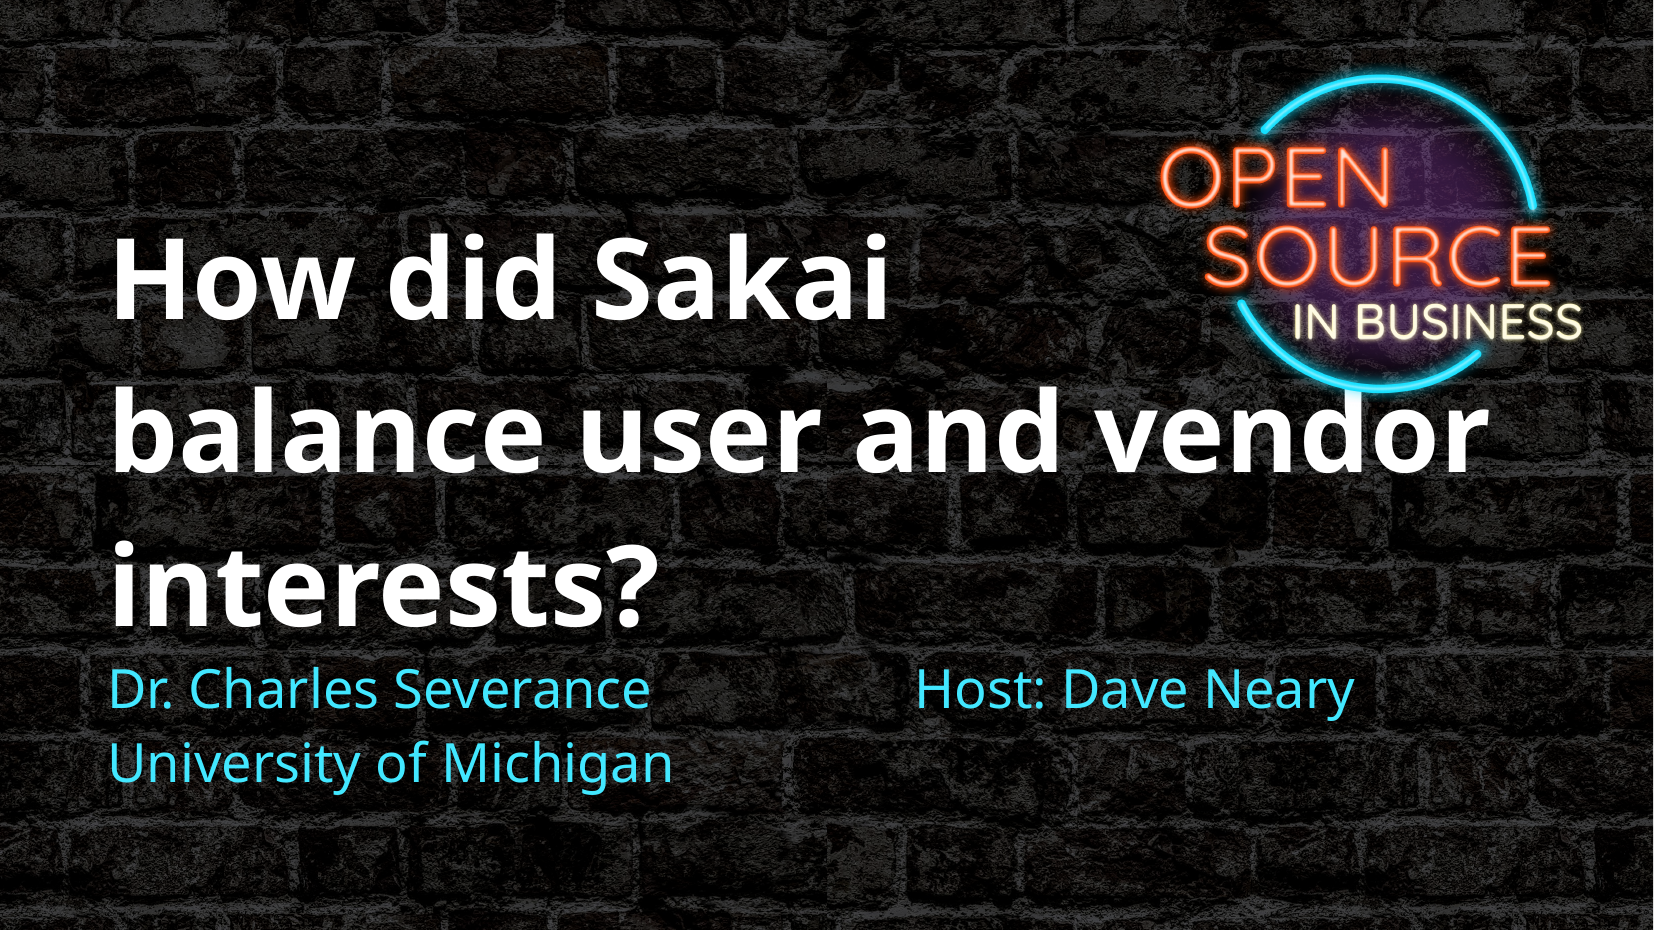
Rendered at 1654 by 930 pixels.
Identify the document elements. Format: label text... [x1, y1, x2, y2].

subtitle Dr. Charles Severance University of Michigan [107, 650, 841, 873]
text_box Host: Dave Neary [914, 650, 1607, 810]
title How did Sakai balance user and vendor interests? [107, 154, 1546, 704]
picture [0, 0, 1654, 930]
